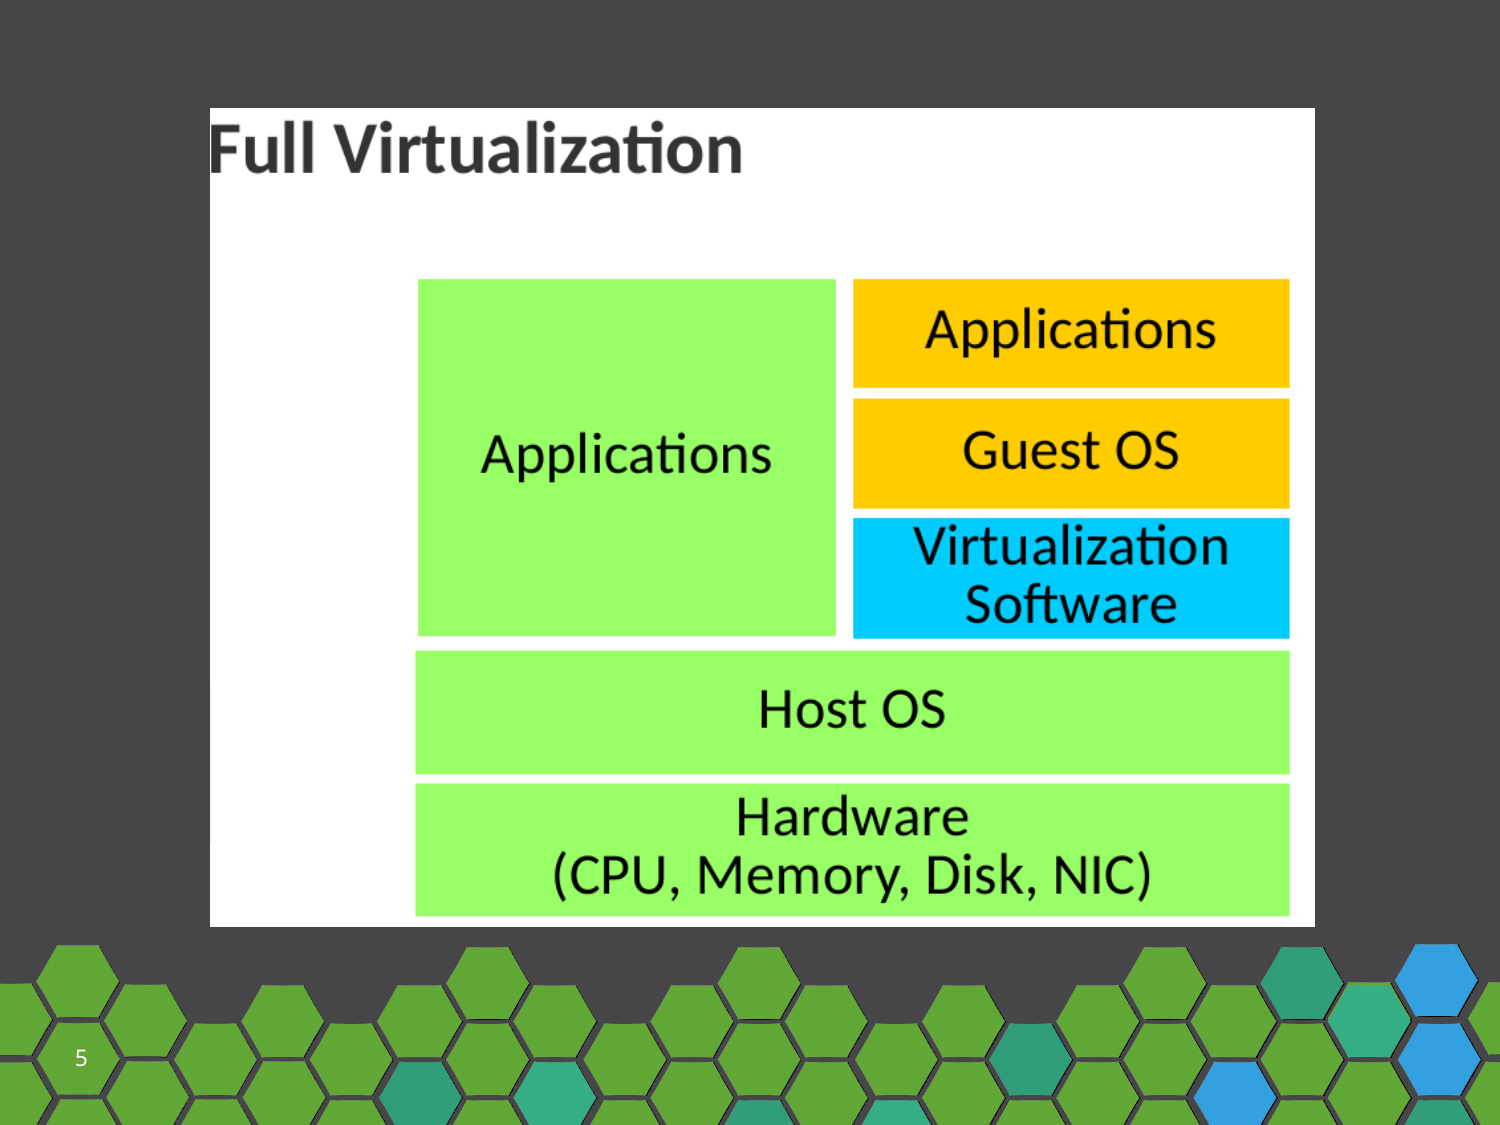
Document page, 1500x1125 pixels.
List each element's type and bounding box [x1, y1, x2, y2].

picture [210, 108, 1315, 927]
picture [0, 944, 1500, 1125]
